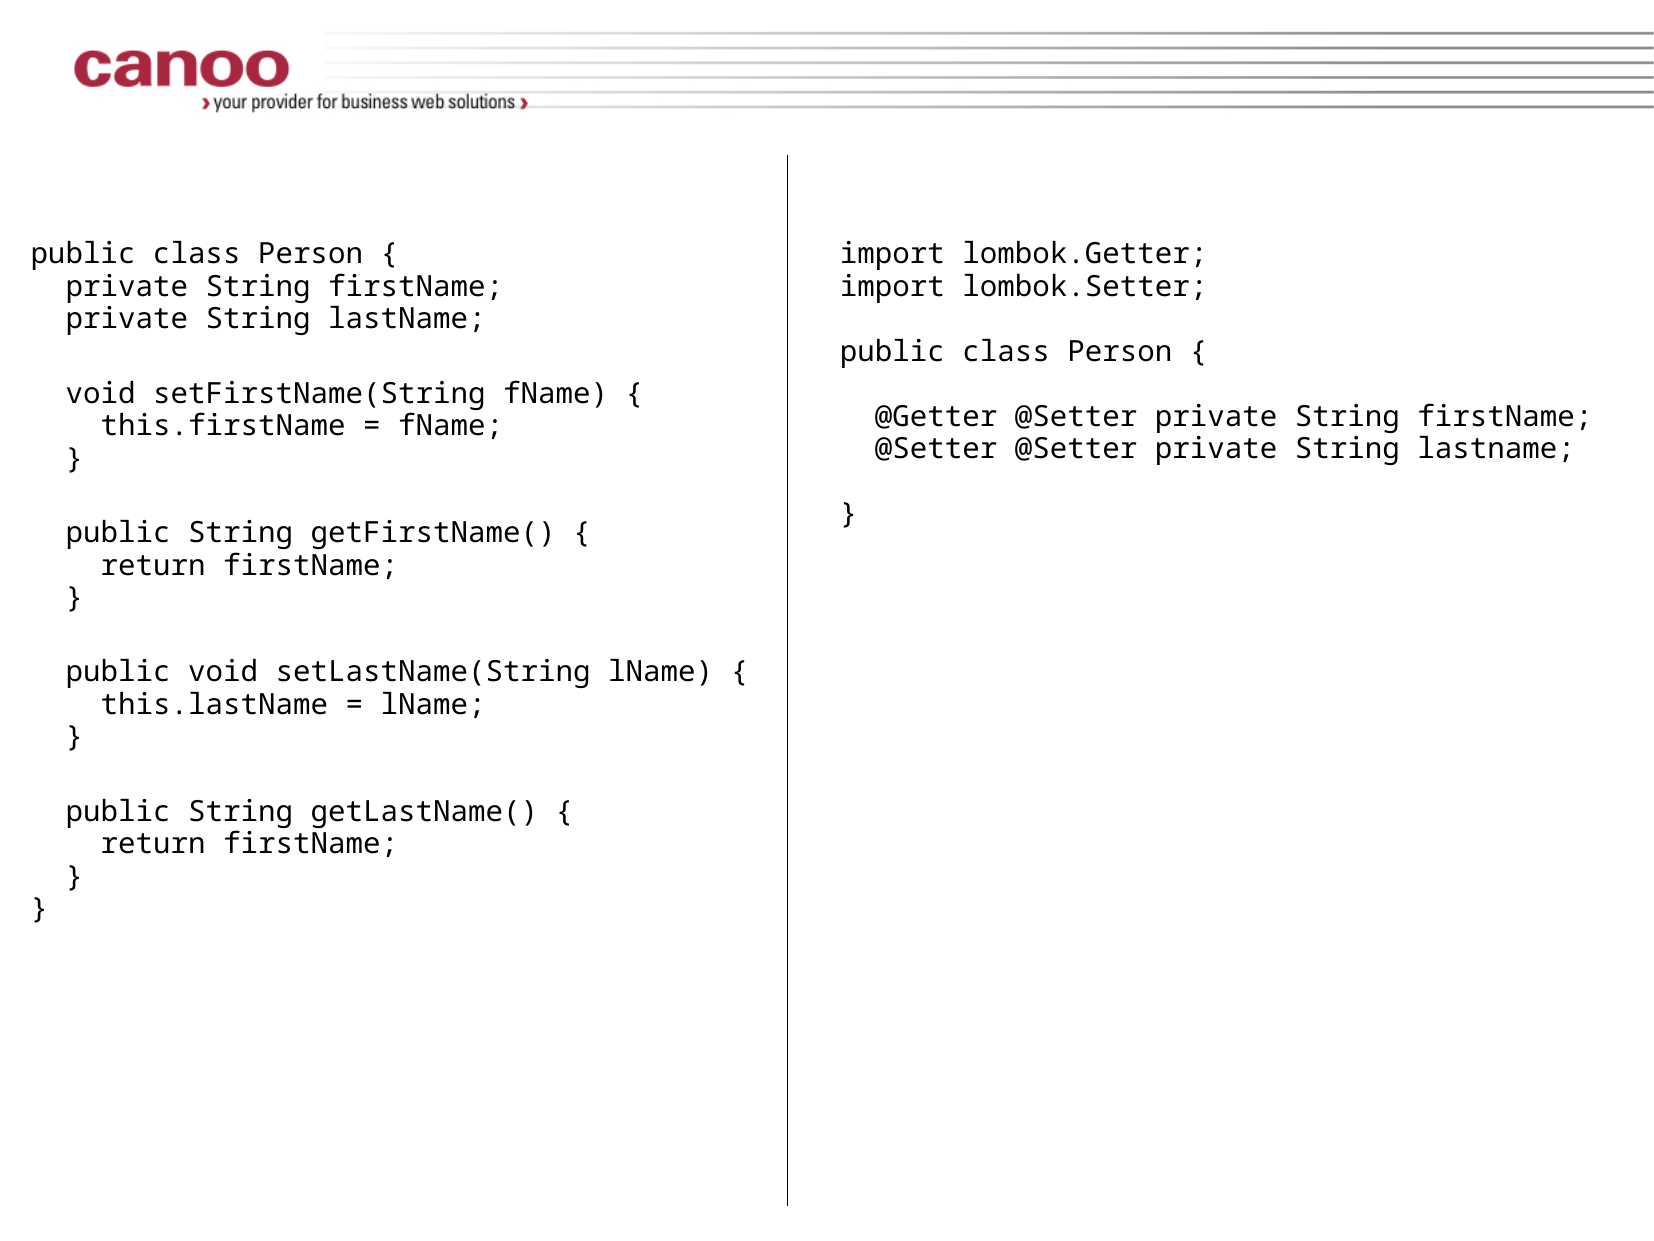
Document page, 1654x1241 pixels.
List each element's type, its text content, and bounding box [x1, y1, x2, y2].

text_box import lombok.Getter; import lombok.Setter; public class Person { @Getter @Setter private String firstName; @Setter @Setter private String lastname; } [825, 230, 1623, 1206]
text_box public class Person { private String firstName; private String lastName; void setFirstName(String fName) { this.firstName = fName; } public String getFirstName() { return firstName; } public void setLastName(String lName) { this.lastName = lName; } public String getLastName() { return firstName; } } [788, 230, 796, 1206]
picture [0, 0, 1654, 166]
text_box public class Person { private String firstName; private String lastName; void setFirstName(String fName) { this.firstName = fName; } public String getFirstName() { return firstName; } public void setLastName(String lName) { this.lastName = lName; } public String getLastName() { return firstName; } } [15, 230, 787, 1206]
